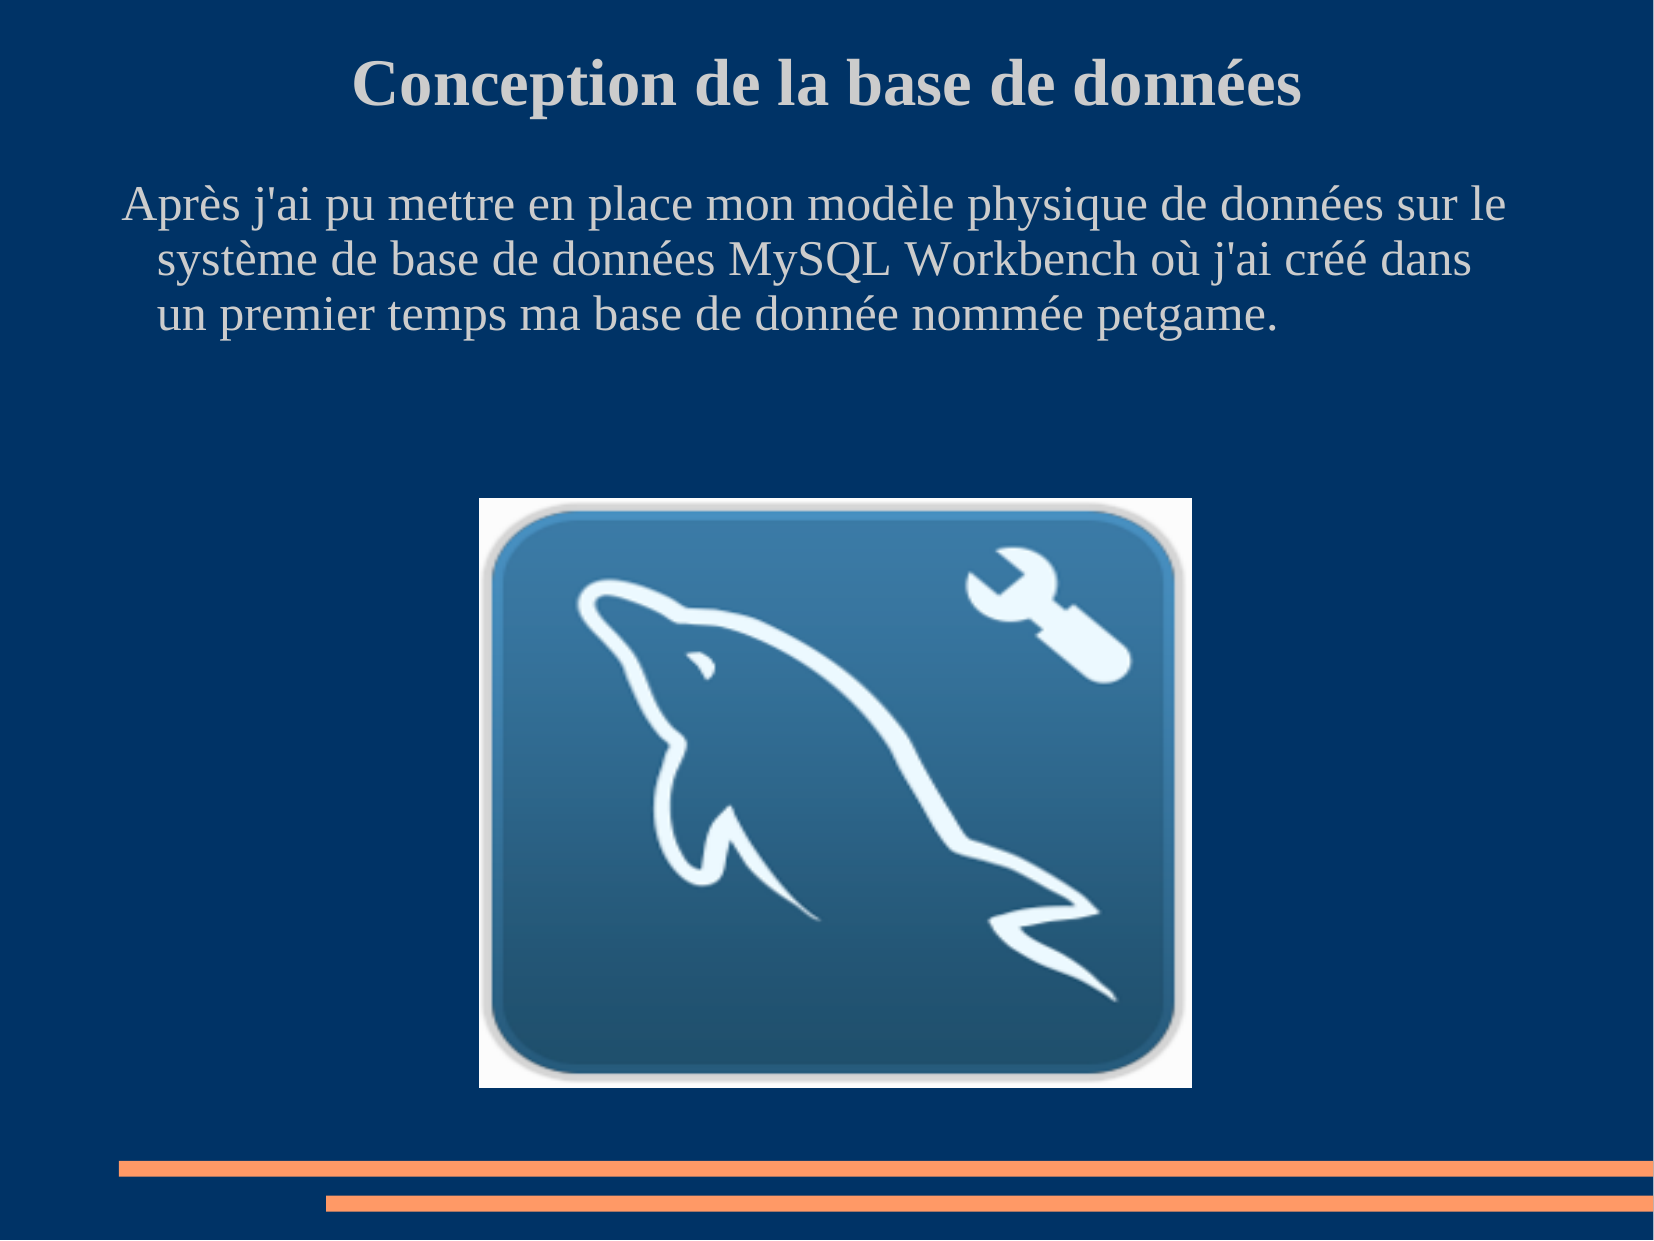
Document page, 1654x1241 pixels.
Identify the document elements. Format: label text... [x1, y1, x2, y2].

picture [479, 498, 1192, 1088]
subtitle Conception de la base de données Après j'ai pu mettre en place mon modèle physique de données sur le système de base de données MySQL Workbench où j'ai créé dans un premier temps ma base de donnée nommée petgame. [121, 46, 1534, 1132]
